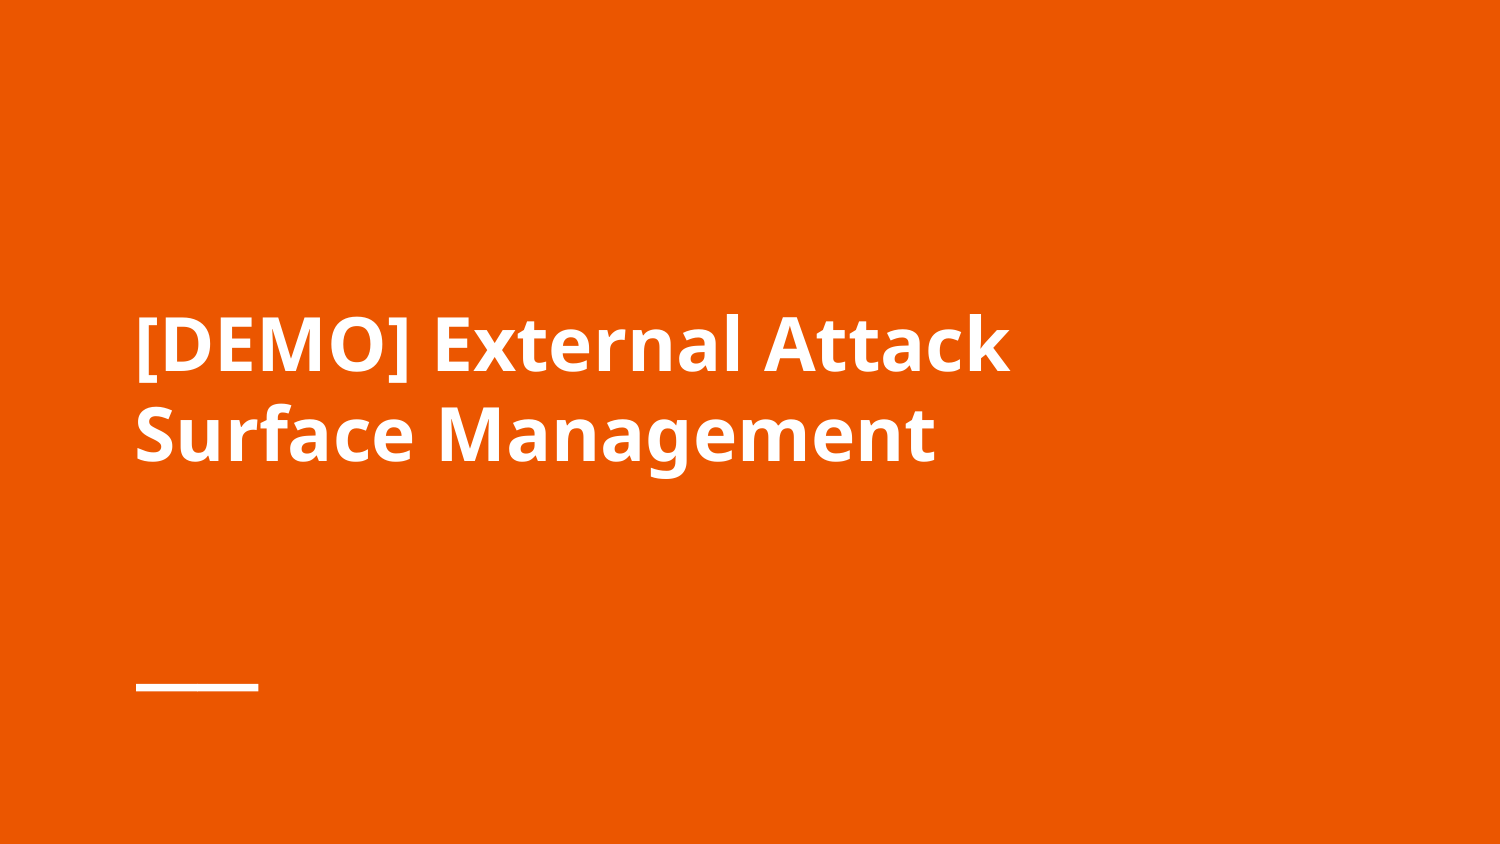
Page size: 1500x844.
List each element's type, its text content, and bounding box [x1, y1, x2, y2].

title [DEMO] External Attack Surface Management [119, 141, 1272, 632]
